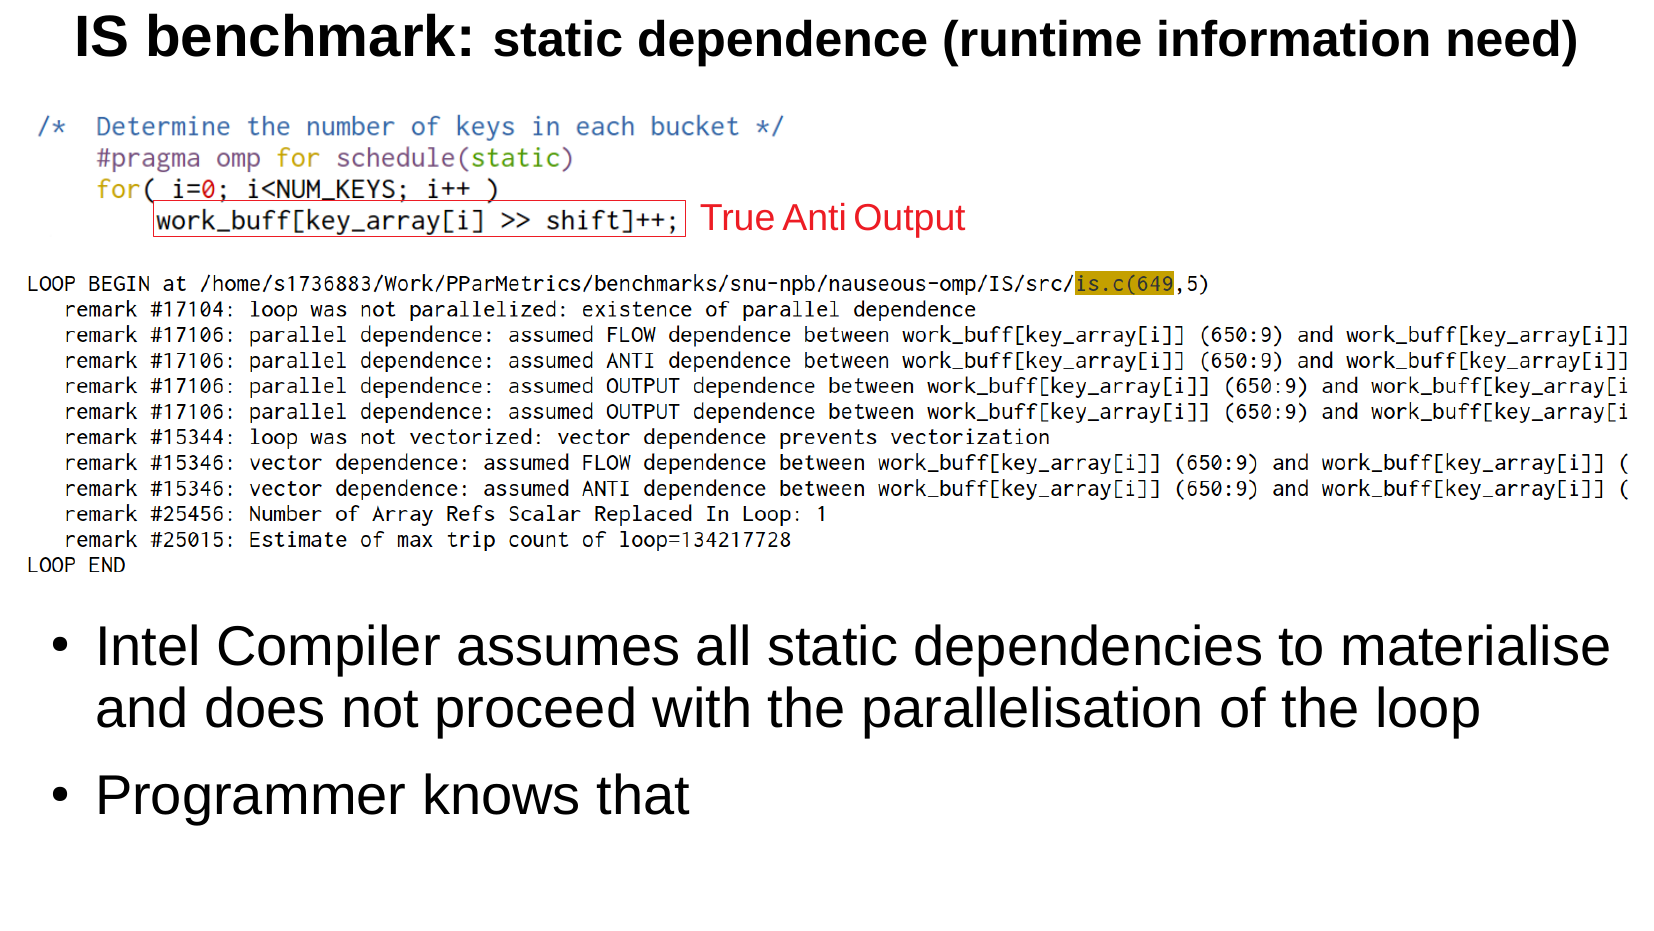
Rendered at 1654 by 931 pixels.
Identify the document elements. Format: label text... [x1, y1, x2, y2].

text_box Anti [767, 188, 875, 246]
text_box True [685, 188, 767, 246]
picture [154, 201, 685, 236]
list Intel Compiler assumes all static dependencies to materialise and does not proceed with the parallelisation of the loop Programmer knows that [35, 614, 1630, 871]
picture [30, 104, 827, 237]
title IS benchmark: static dependence (runtime information need) [0, 0, 1654, 73]
picture [23, 271, 1632, 579]
text_box Output [875, 188, 993, 246]
